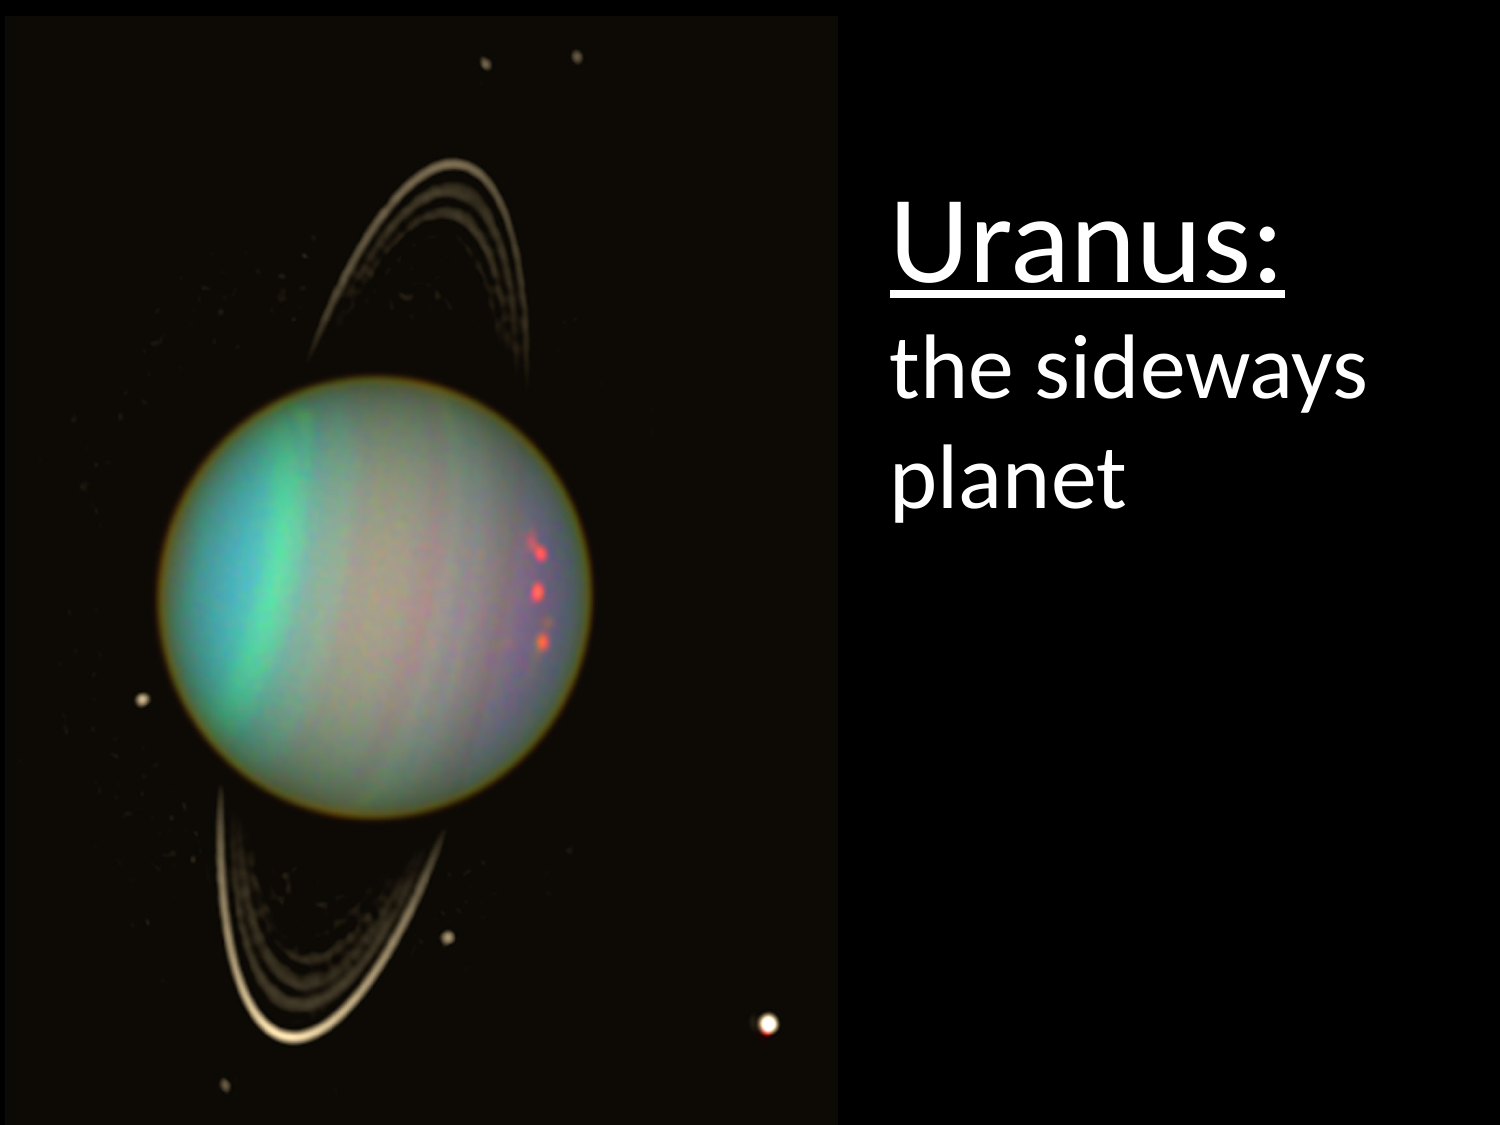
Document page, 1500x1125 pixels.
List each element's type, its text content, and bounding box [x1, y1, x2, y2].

text_box Uranus: the sideways planet [874, 149, 1475, 535]
picture [5, 16, 838, 1125]
